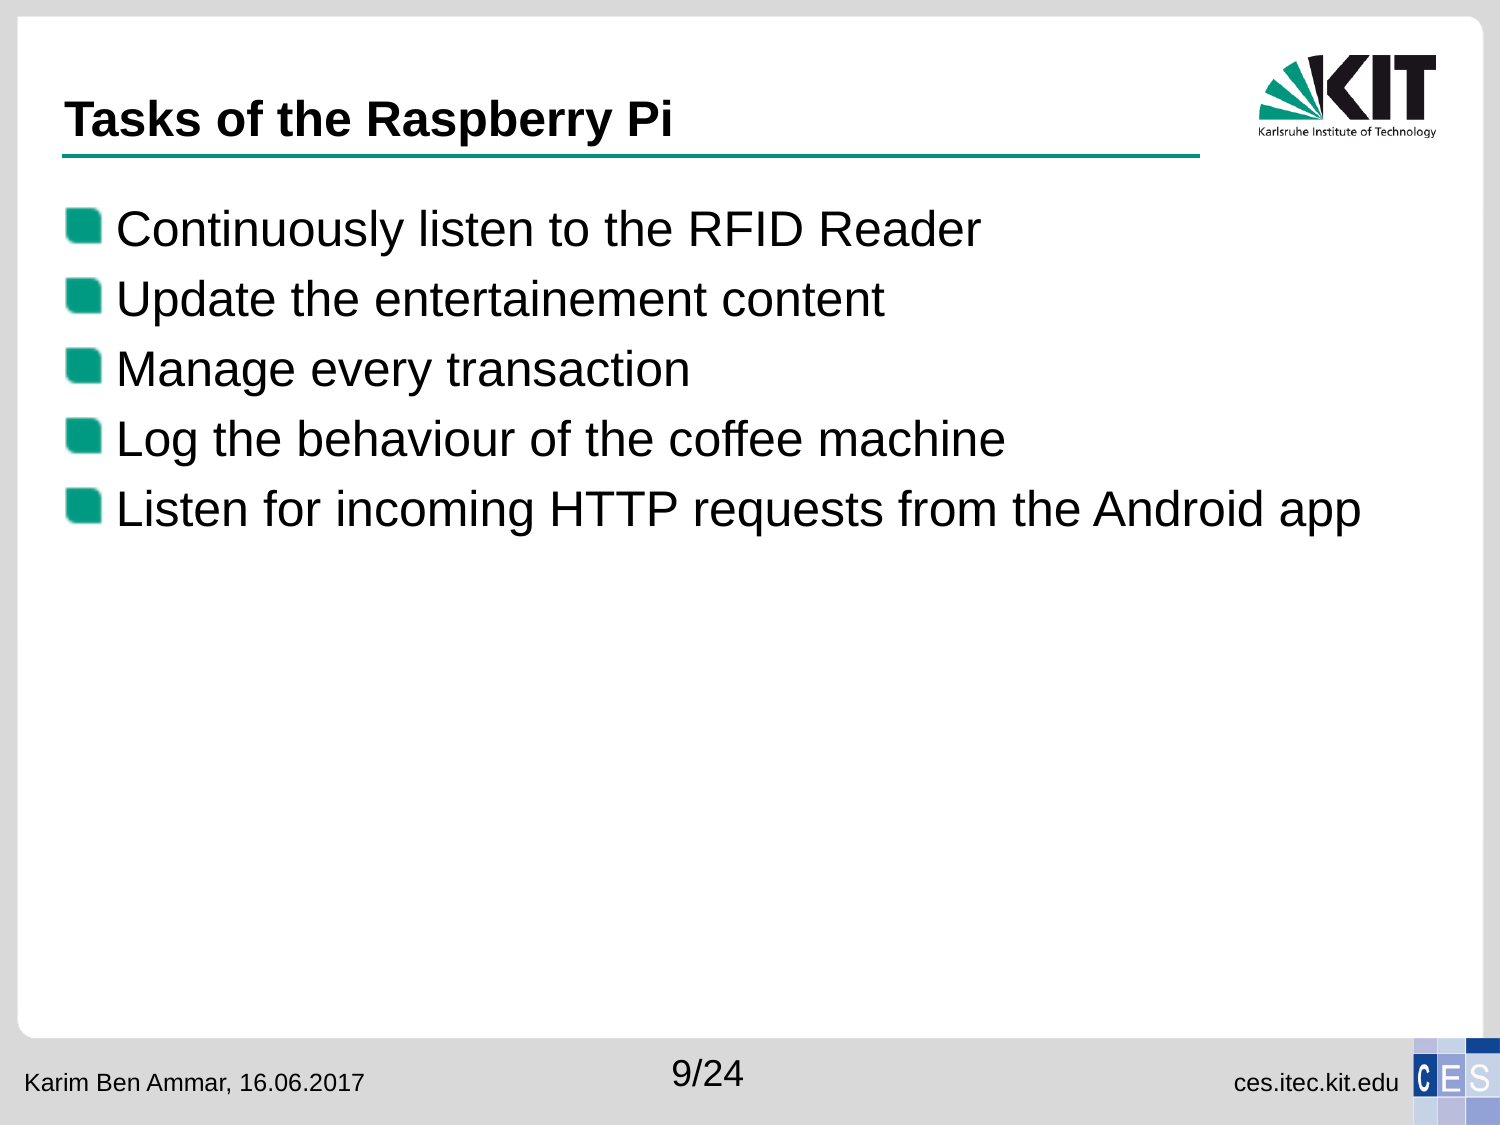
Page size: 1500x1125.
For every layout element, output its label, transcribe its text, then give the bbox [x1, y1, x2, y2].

picture [0, 0, 1500, 1125]
text_box 9/24 [656, 1045, 775, 1117]
list Continuously listen to the RFID Reader Update the entertainement content Manage every transaction Log the behaviour of the coffee machine Listen for incoming HTTP requests from the Android app [64, 196, 1426, 1000]
title Tasks of the Raspberry Pi [64, 54, 1198, 147]
